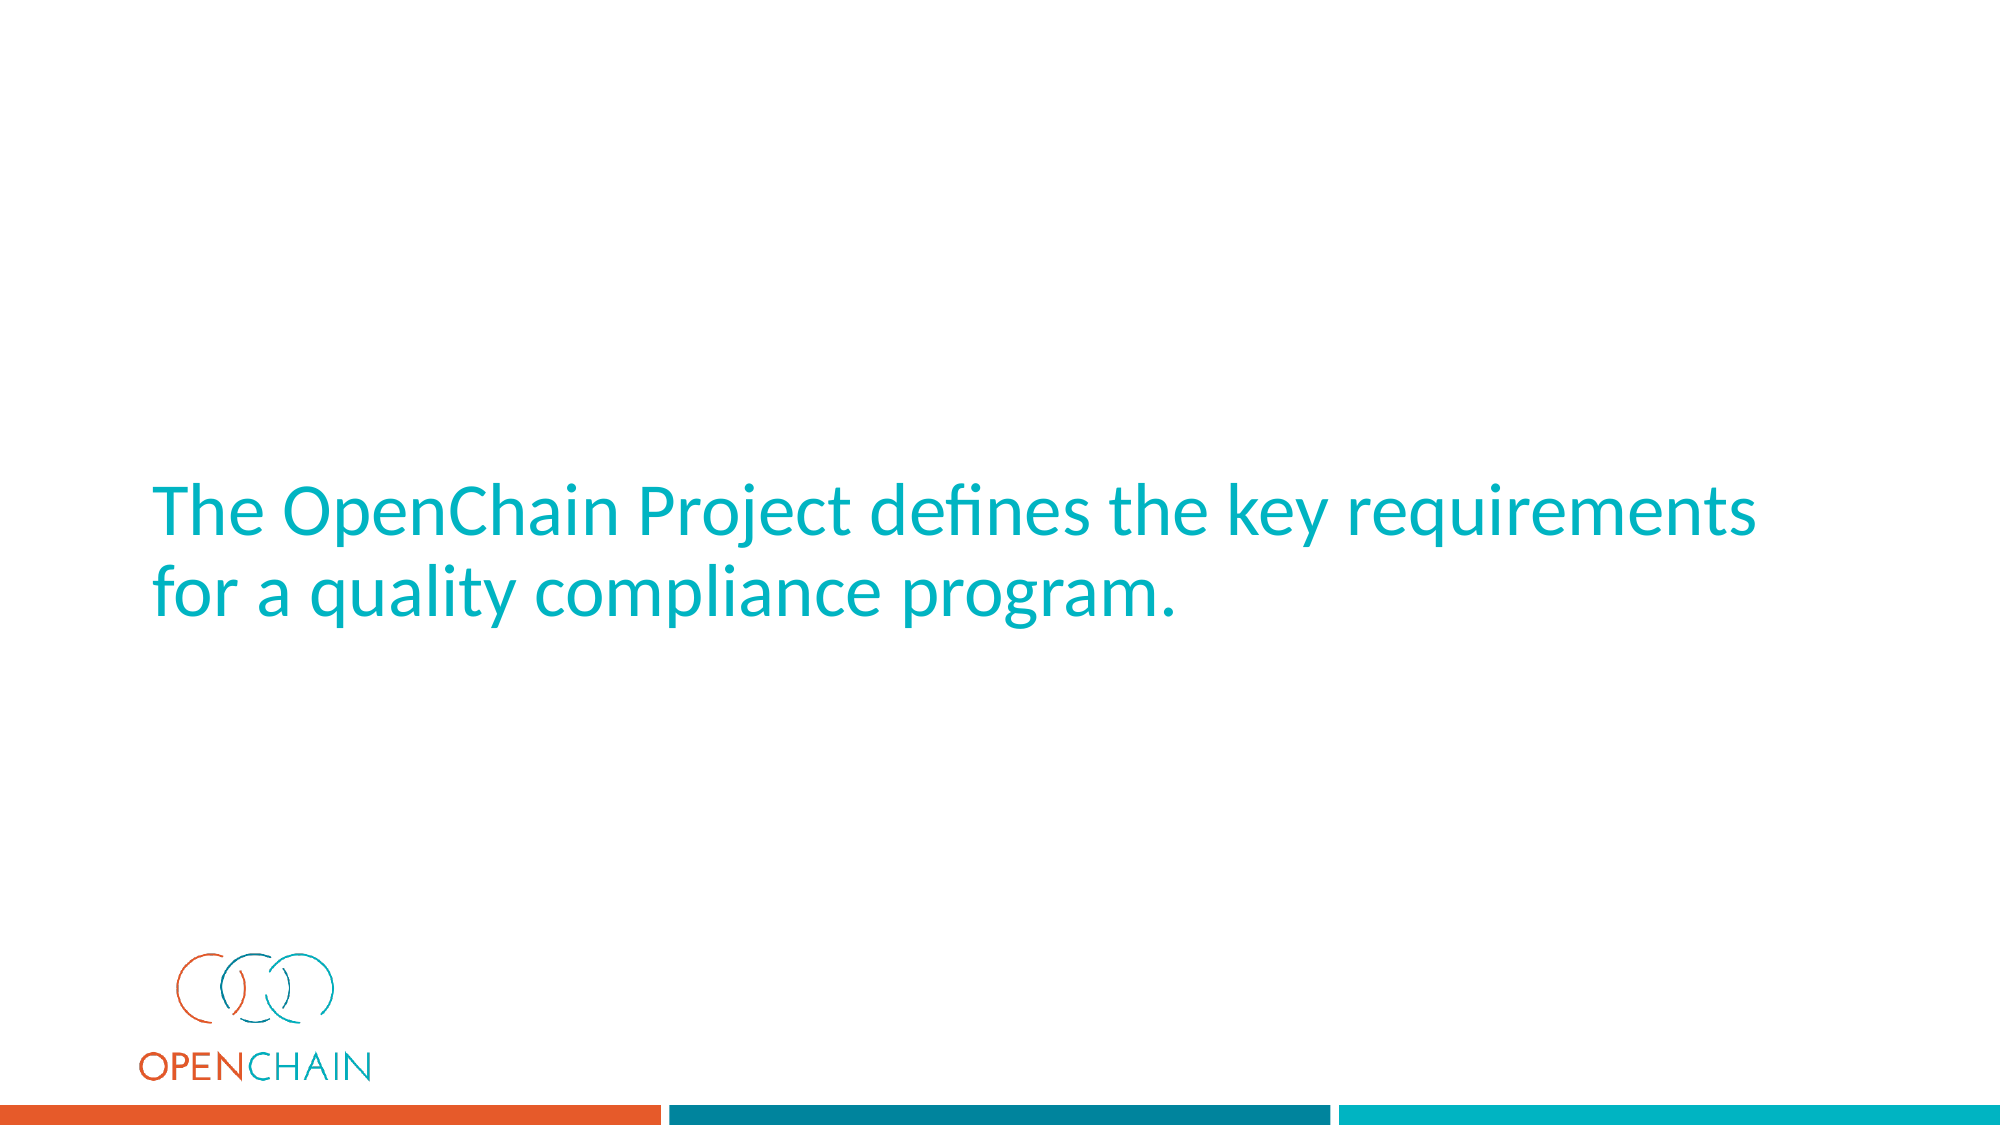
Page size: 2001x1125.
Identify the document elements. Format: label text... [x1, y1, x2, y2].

title The OpenChain Project defines the key requirements for a quality compliance program. [137, 376, 1863, 727]
picture [137, 951, 372, 1082]
